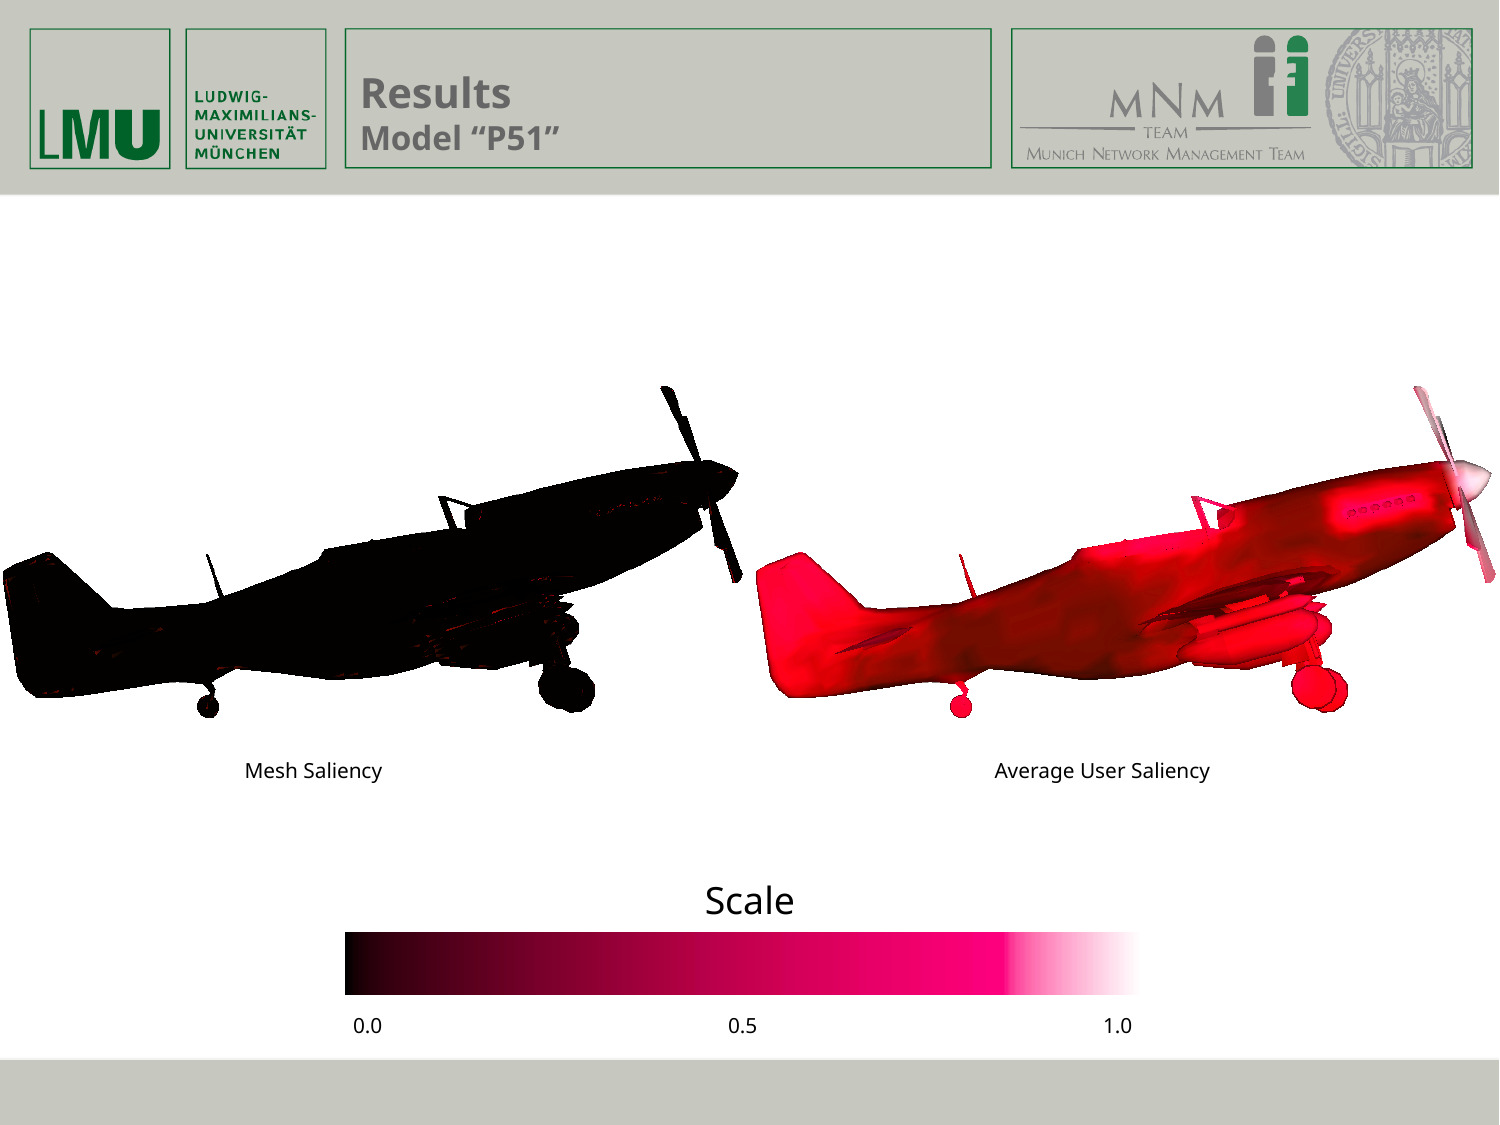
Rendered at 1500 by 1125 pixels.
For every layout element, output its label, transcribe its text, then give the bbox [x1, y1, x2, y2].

text_box 0.0 0.5 1.0 [255, 1005, 1231, 1051]
picture [0, 1058, 1499, 1125]
picture [0, 0, 1499, 196]
text_box Results Model “P51” [345, 59, 986, 165]
picture [0, 382, 1500, 721]
text_box Mesh Saliency Average User Saliency [30, 750, 1425, 811]
text_box Scale [345, 870, 1156, 933]
picture [345, 933, 1141, 995]
